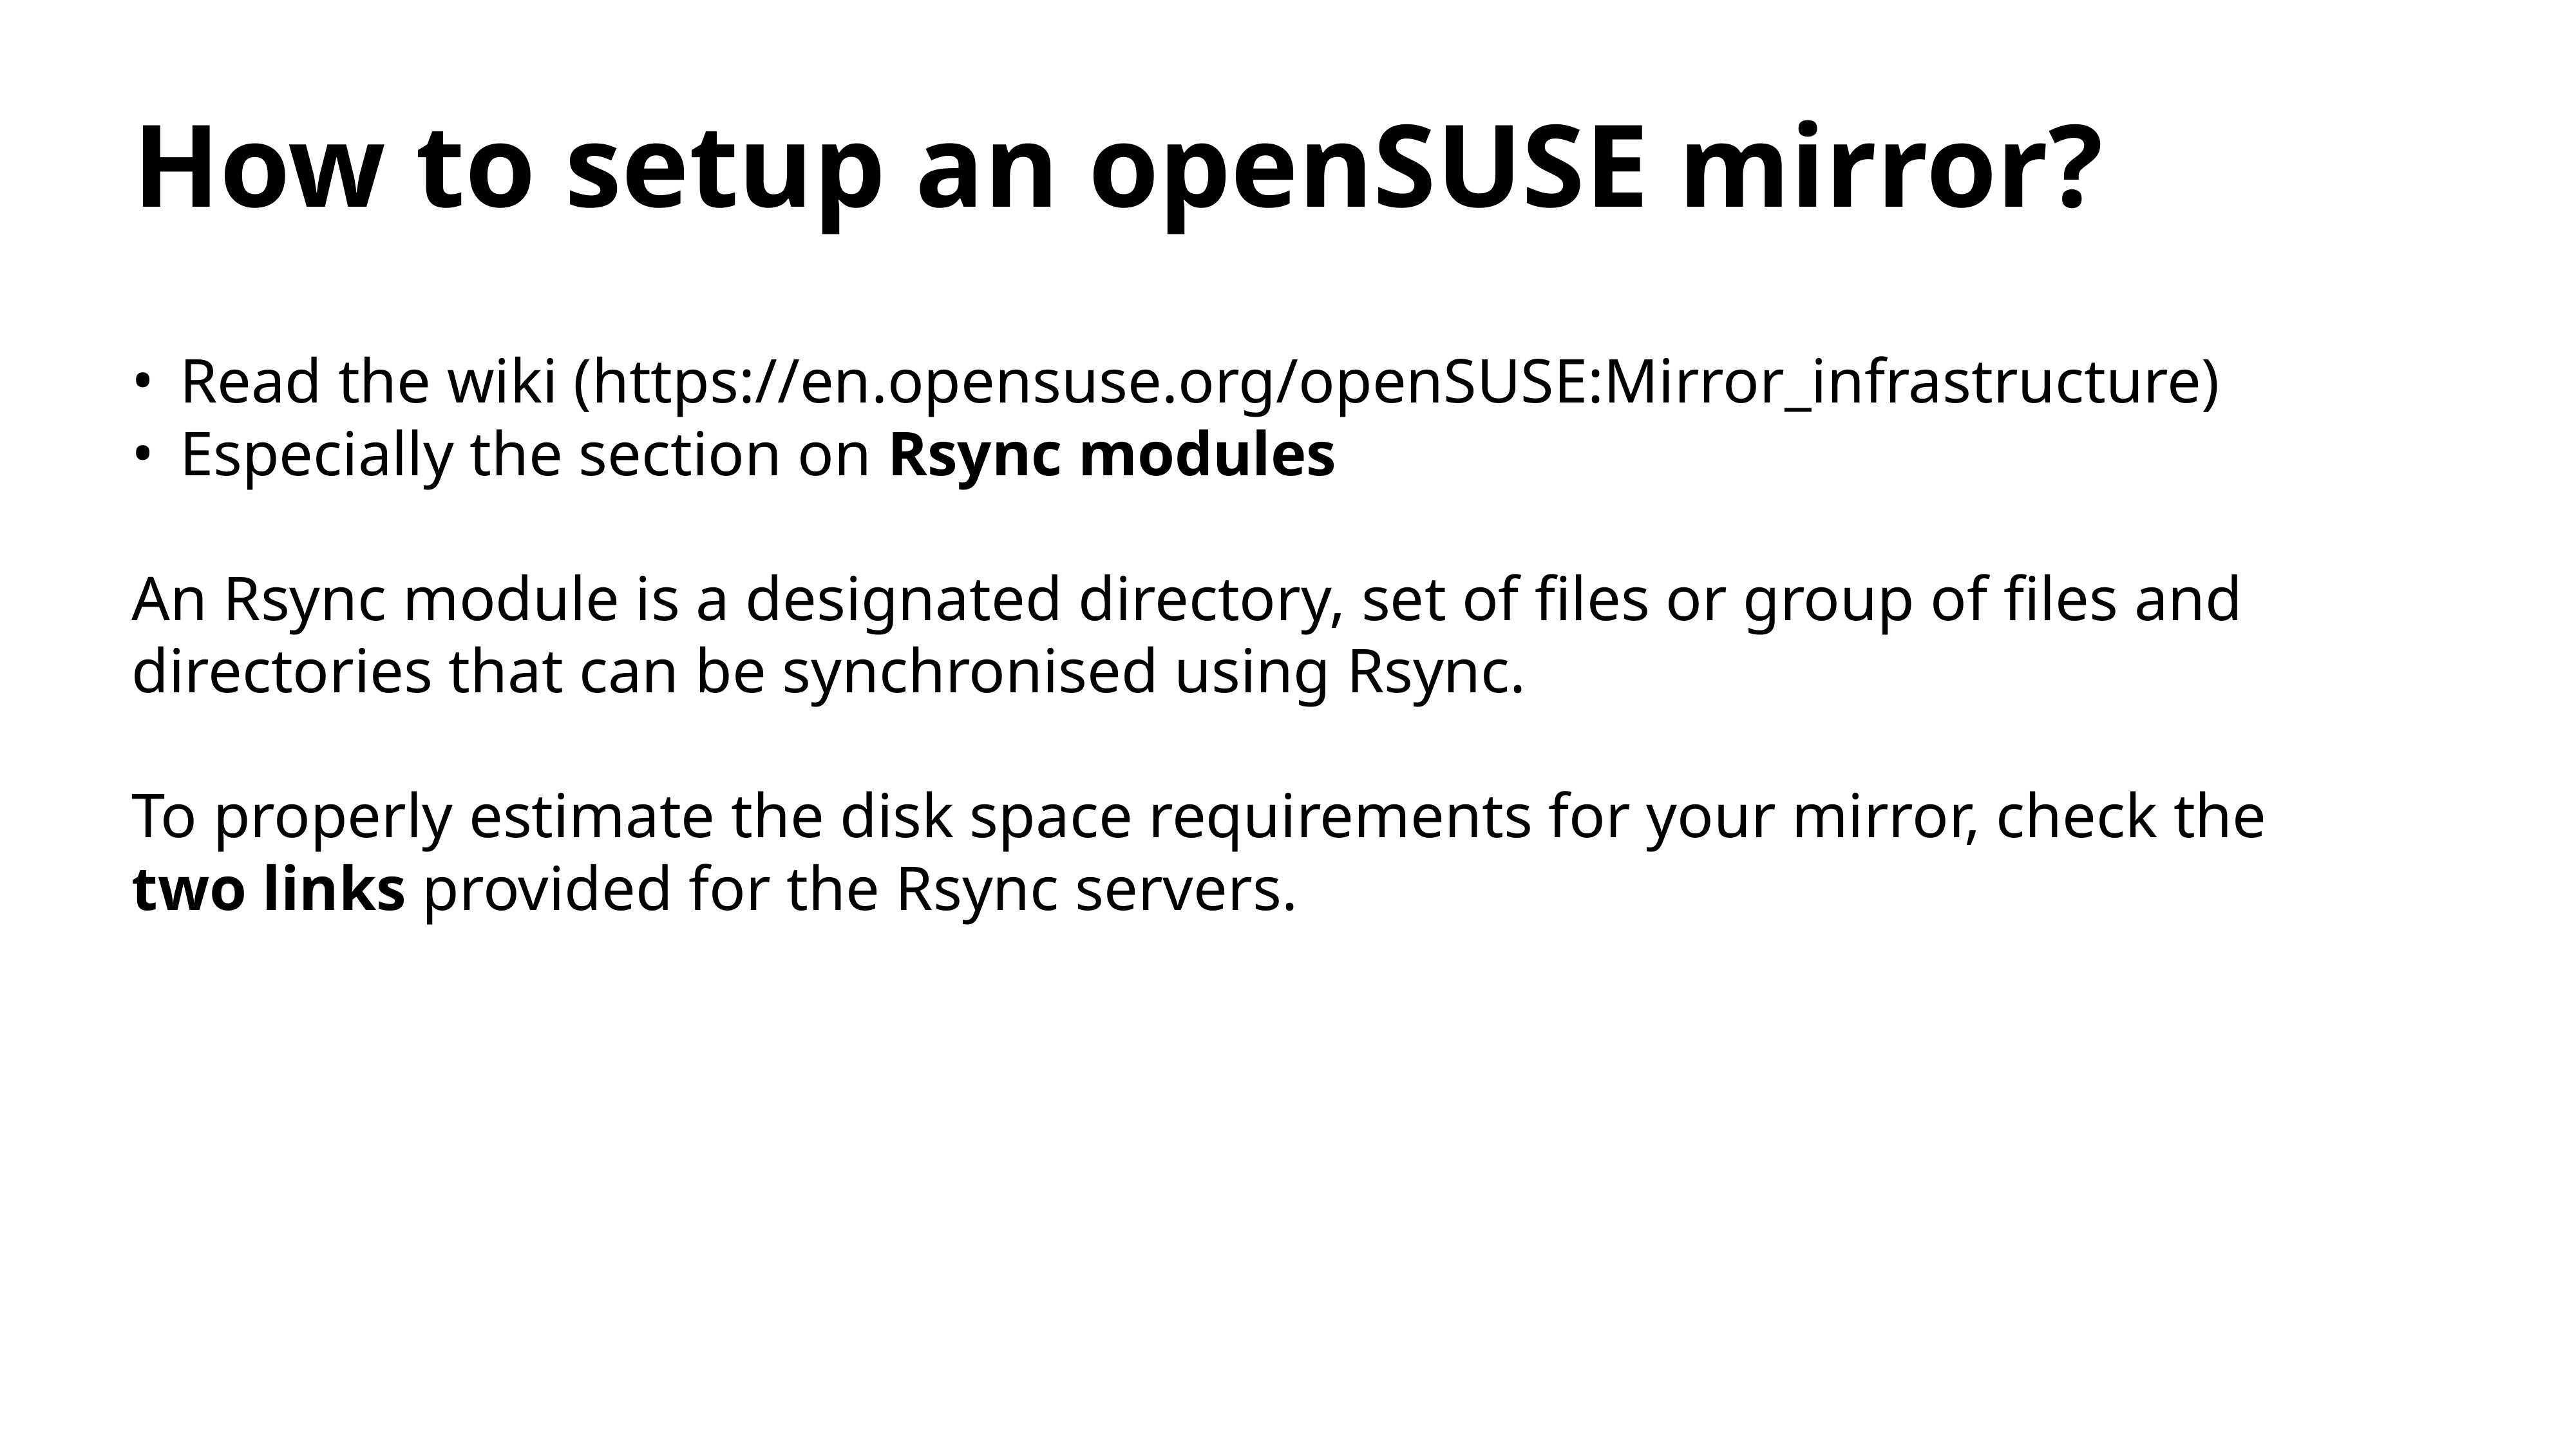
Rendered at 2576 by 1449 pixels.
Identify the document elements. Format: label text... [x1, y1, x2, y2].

text_box Read the wiki (https://en.opensuse.org/openSUSE:Mirror_infrastructure) Especially the section on Rsync modules An Rsync module is a designated directory, set of files or group of files and directories that can be synchronised using Rsync. To properly estimate the disk space requirements for your mirror, check the two links provided for the Rsync servers. [126, 337, 2351, 928]
title How to setup an openSUSE mirror? [127, 114, 2449, 266]
